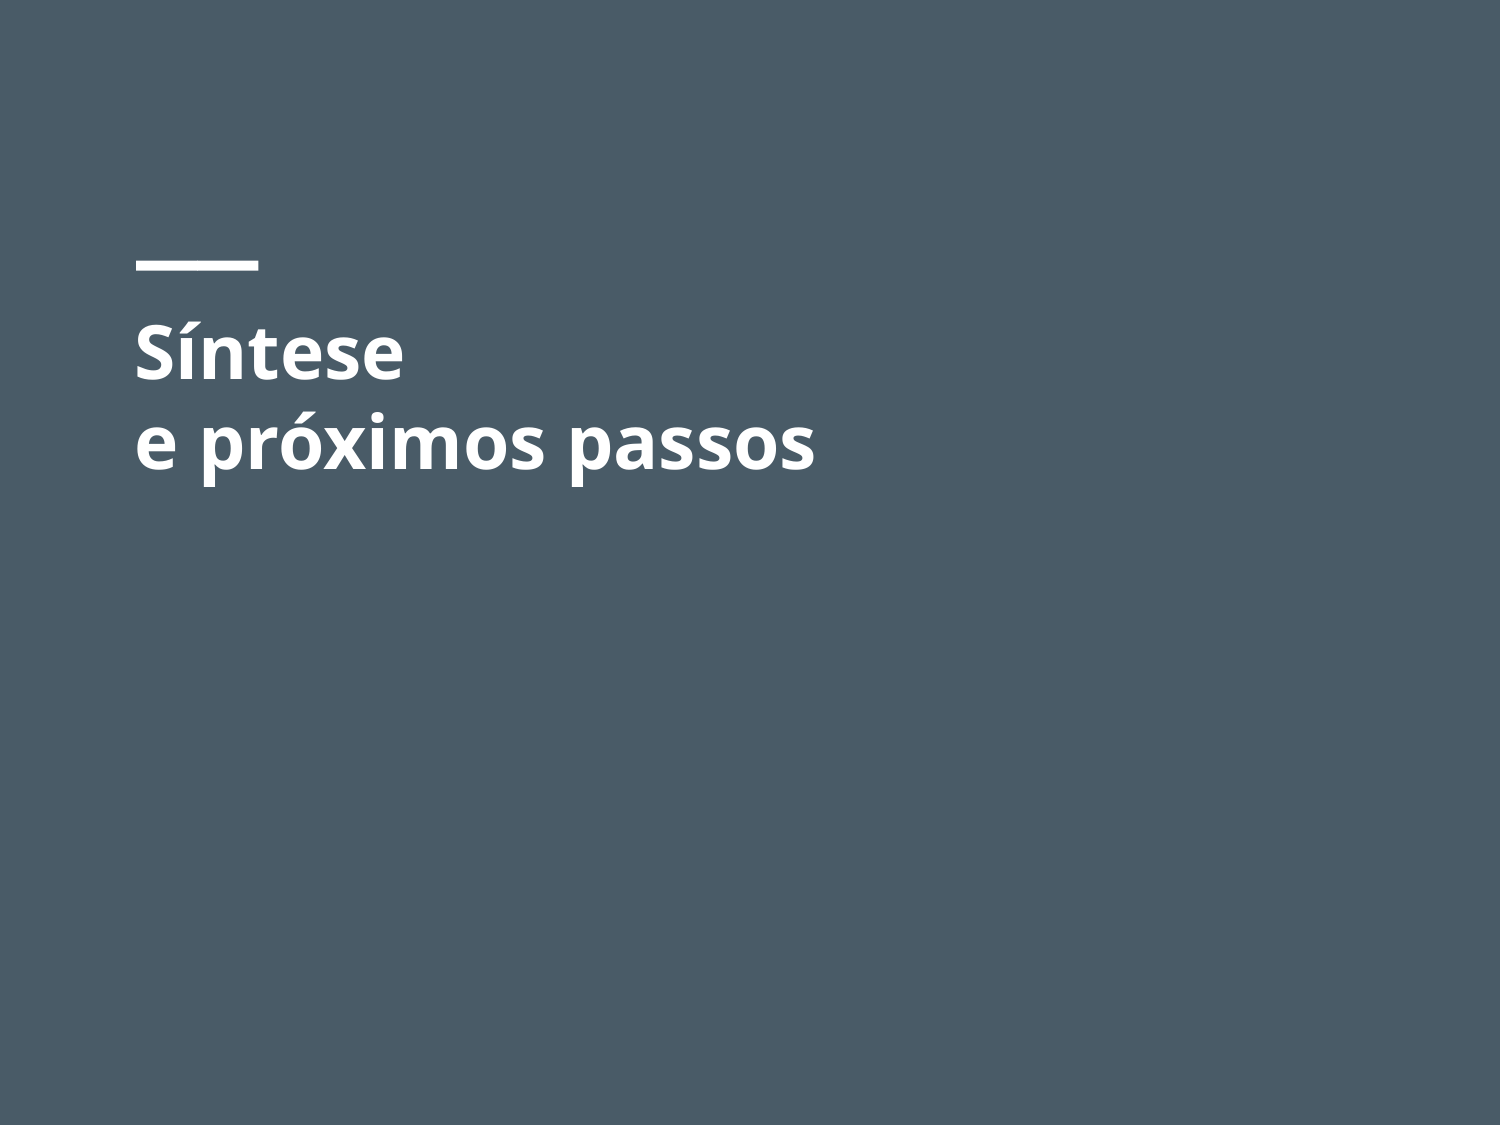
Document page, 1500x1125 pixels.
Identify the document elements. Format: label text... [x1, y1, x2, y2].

title Síntese e próximos passos [119, 289, 1381, 622]
